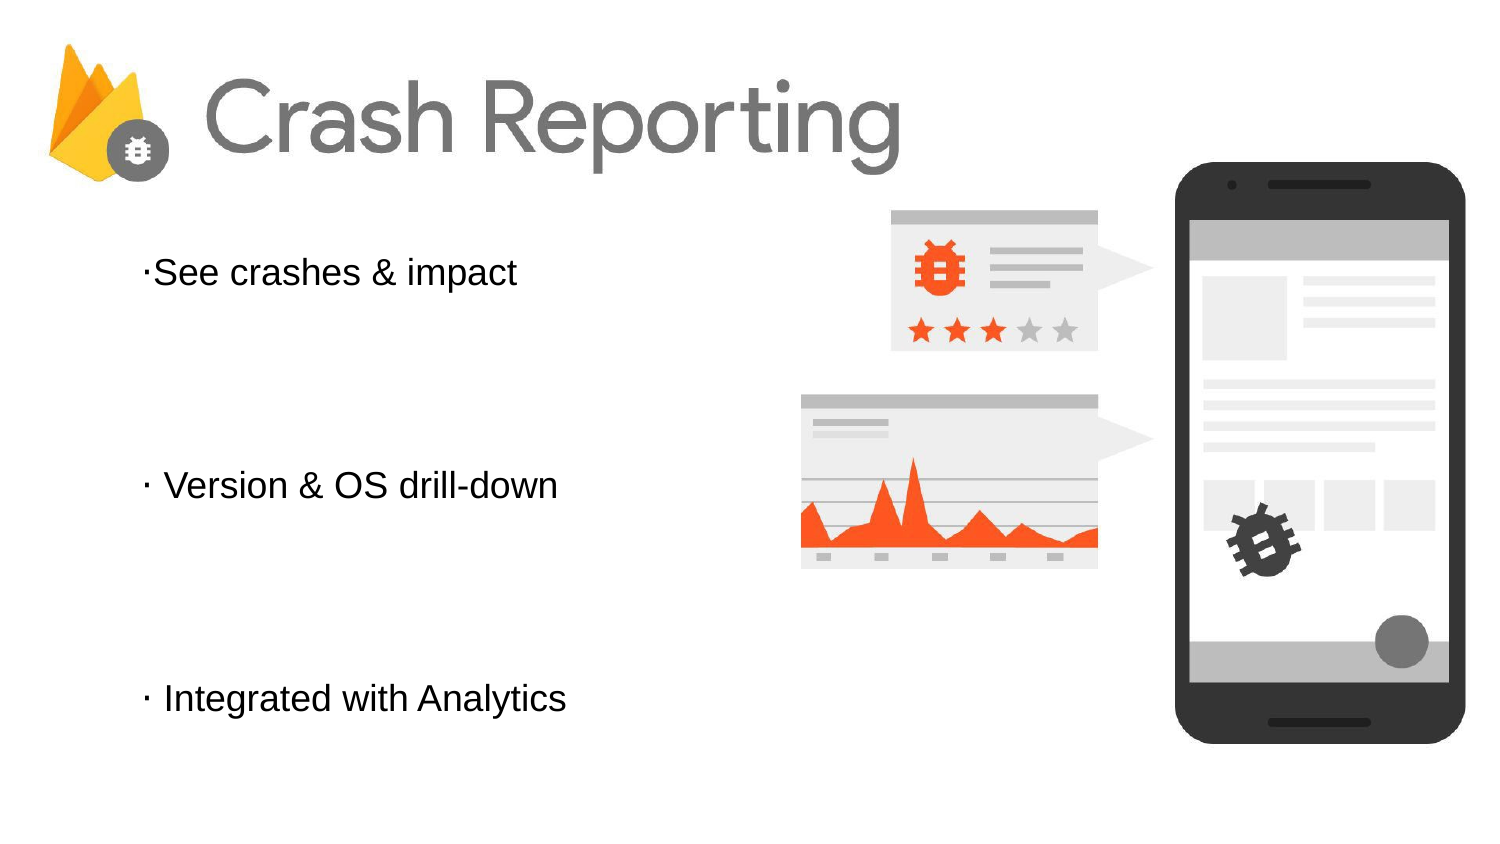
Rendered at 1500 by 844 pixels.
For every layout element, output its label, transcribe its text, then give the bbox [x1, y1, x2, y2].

text_box ⋅See crashes & impact ⋅ Version & OS drill-down ⋅ Integrated with Analytics [126, 243, 850, 727]
text_box [0, 0, 1500, 843]
